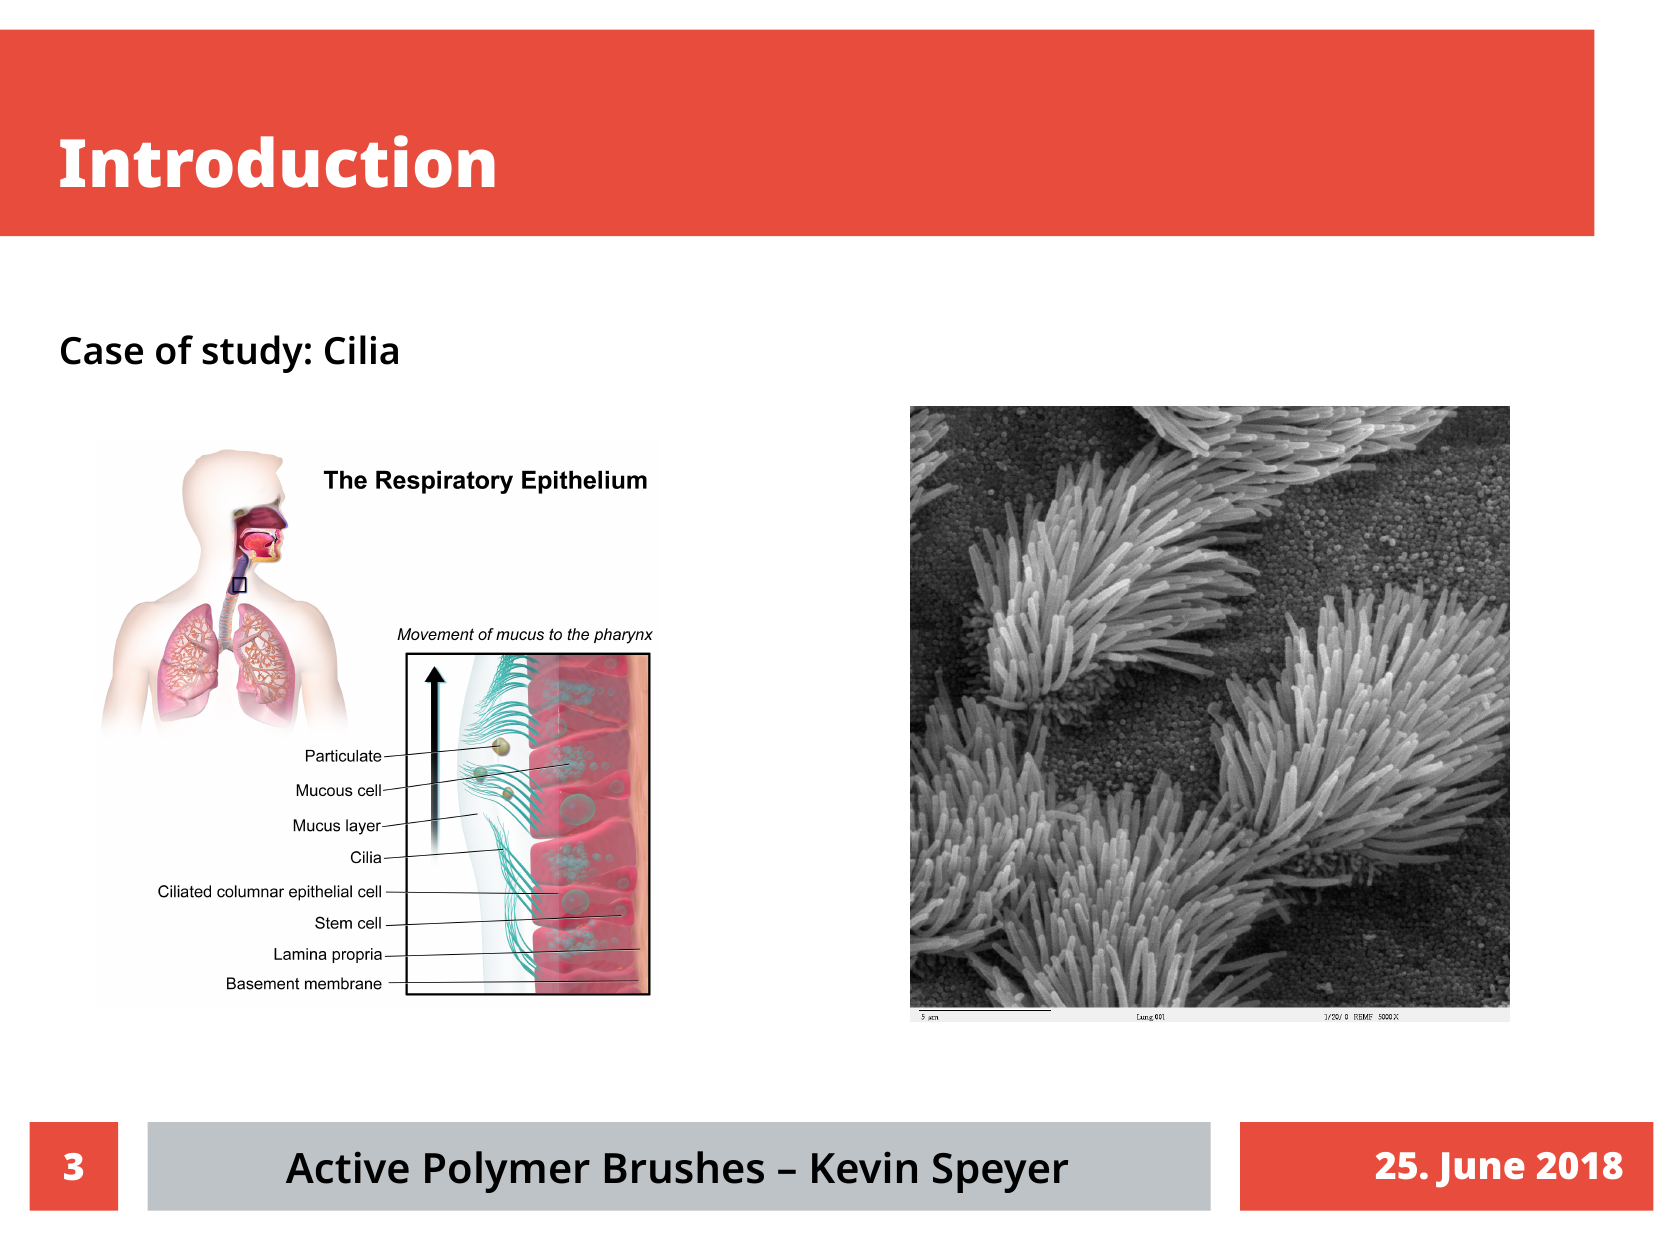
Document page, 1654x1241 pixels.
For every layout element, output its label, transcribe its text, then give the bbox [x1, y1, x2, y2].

text_box Active Polymer Brushes – Kevin Speyer [149, 1138, 1206, 1198]
picture [910, 406, 1510, 1022]
picture [93, 440, 661, 1007]
title Introduction [59, 59, 1595, 207]
list Case of study: Cilia [59, 324, 1565, 1093]
